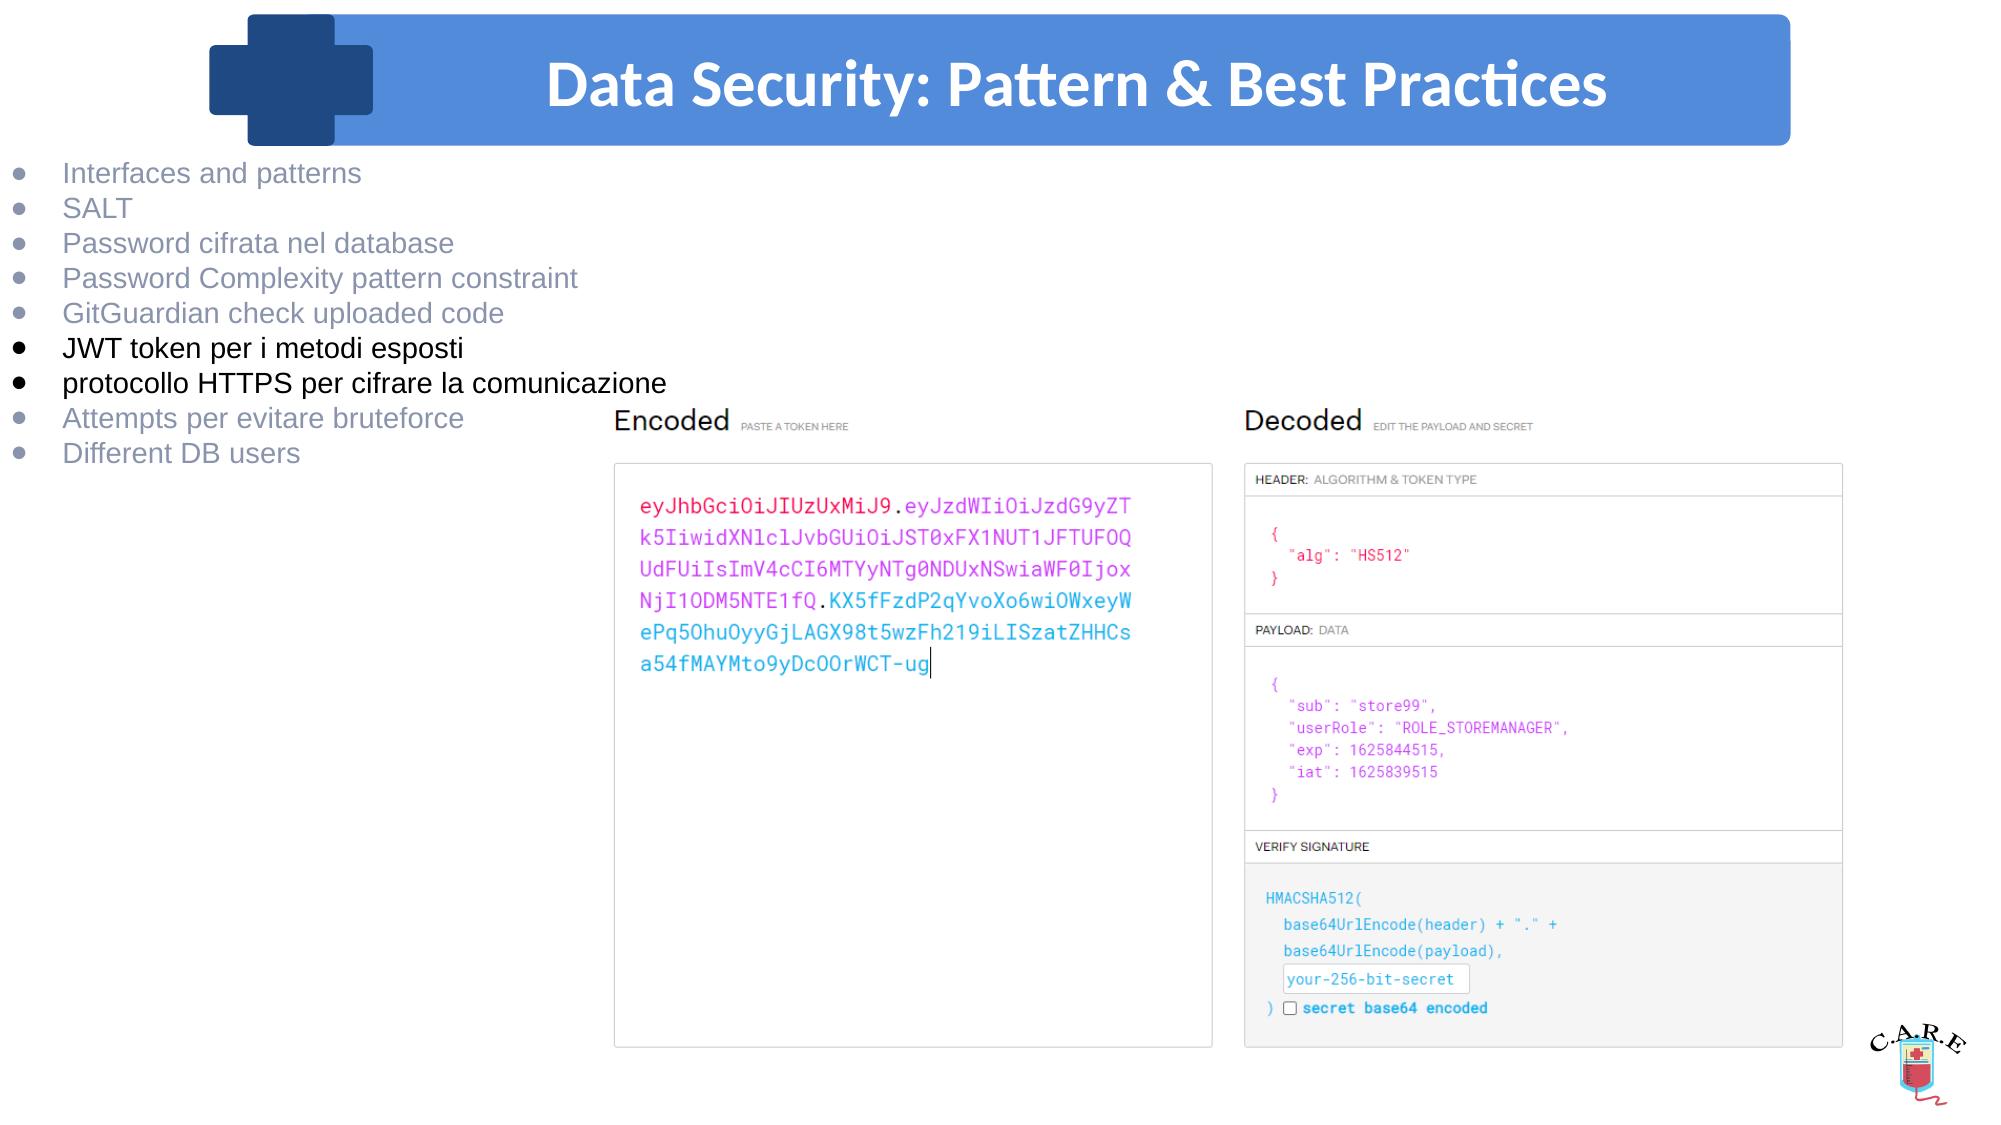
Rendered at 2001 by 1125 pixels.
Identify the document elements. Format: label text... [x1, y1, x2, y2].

picture [596, 384, 2000, 1118]
text_box Data Security: Pattern & Best Practices [419, 31, 1736, 128]
text_box Interfaces and patterns SALT Password cifrata nel database Password Complexity pattern constraint GitGuardian check uploaded code JWT token per i metodi esposti protocollo HTTPS per cifrare la comunicazione Attempts per evitare bruteforce Different DB users [0, 139, 1081, 485]
text_box [209, 14, 1791, 146]
